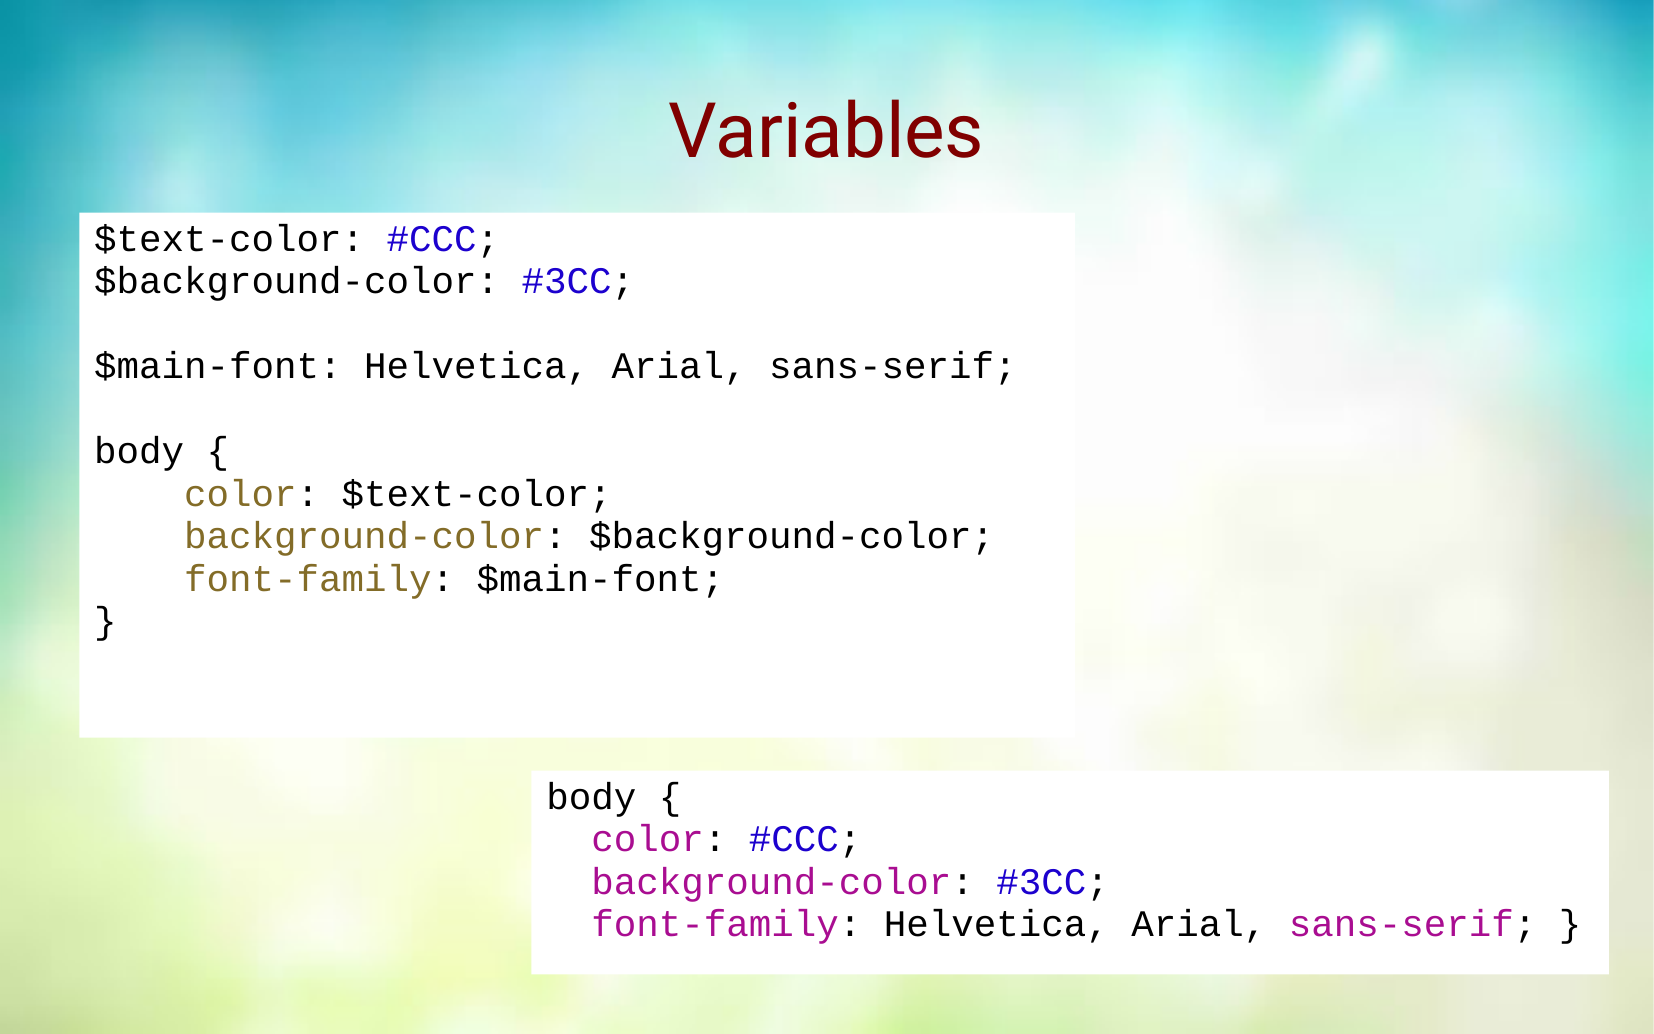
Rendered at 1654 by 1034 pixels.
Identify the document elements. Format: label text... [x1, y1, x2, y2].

title Variables [82, 41, 1571, 214]
picture [0, 0, 1654, 1034]
text_box body { color: #CCC; background-color: #3CC; font-family: Helvetica, Arial, sans-serif; } [531, 770, 1609, 975]
text_box $text-color: #CCC; $background-color: #3CC; $main-font: Helvetica, Arial, sans-serif; body { color: $text-color; background-color: $background-color; font-family: $main-font; } [79, 212, 1075, 738]
